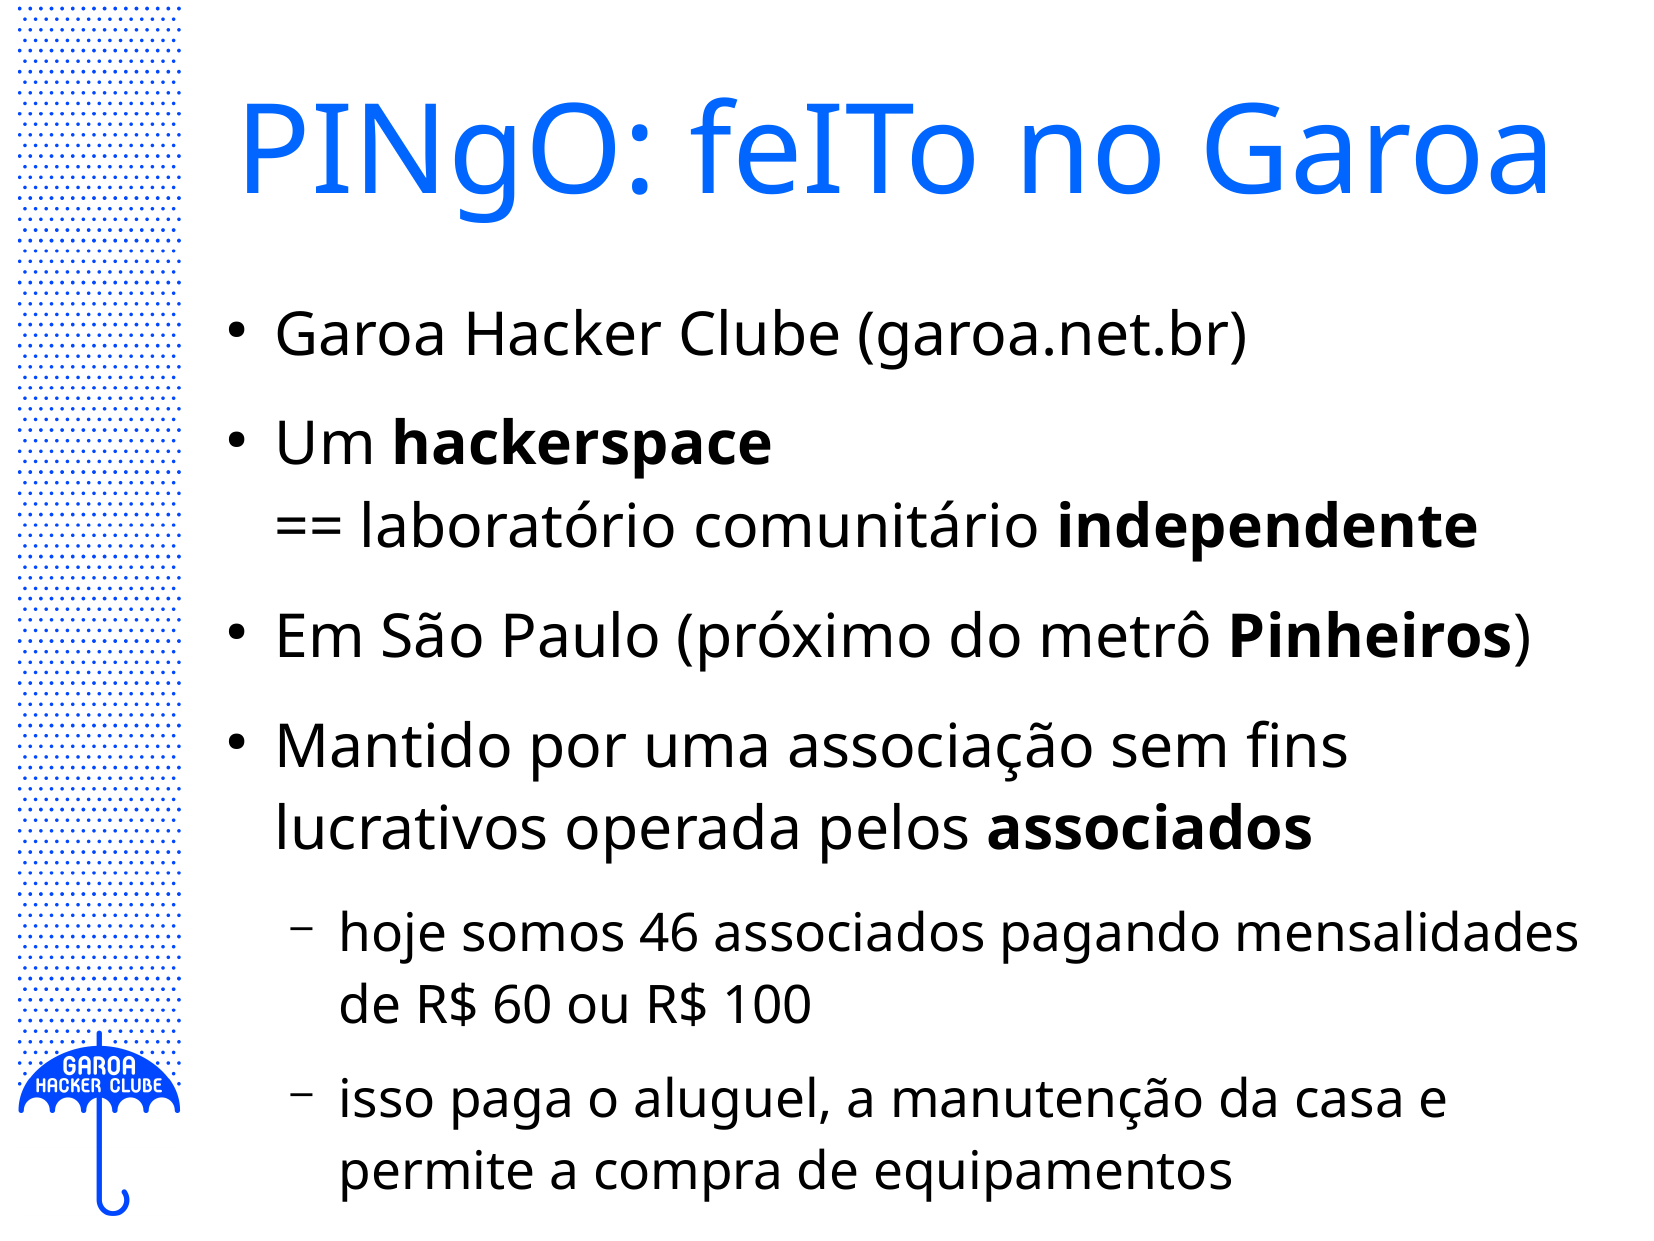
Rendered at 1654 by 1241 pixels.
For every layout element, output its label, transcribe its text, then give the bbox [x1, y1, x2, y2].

title PINgO: feITo no Garoa [157, 41, 1636, 249]
picture [17, 0, 181, 1216]
list Garoa Hacker Clube (garoa.net.br) Um hackerspace == laboratório comunitário independente Em São Paulo (próximo do metrô Pinheiros) Mantido por uma associação sem fins lucrativos operada pelos associados hoje somos 46 associados pagando mensalidades de R$ 60 ou R$ 100 isso paga o aluguel, a manutenção da casa e permite a compra de equipamentos [210, 290, 1621, 1216]
